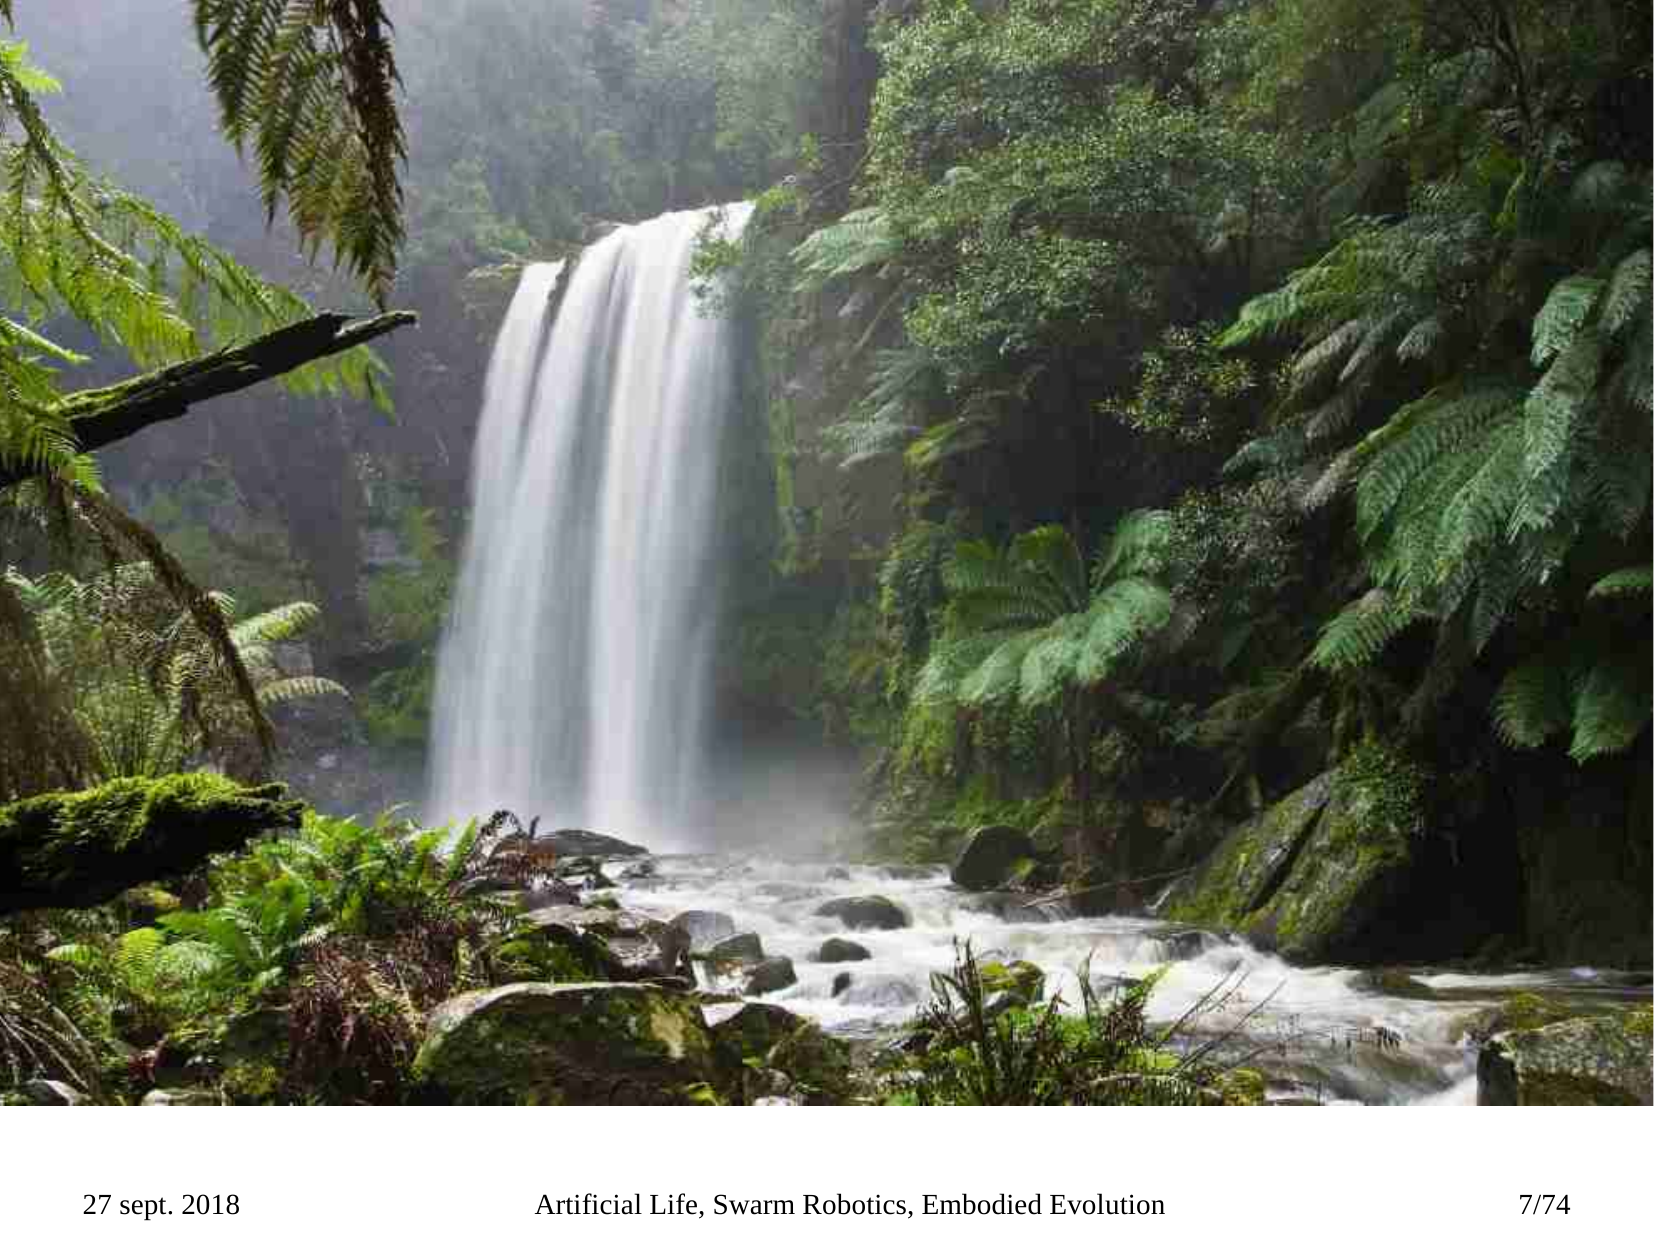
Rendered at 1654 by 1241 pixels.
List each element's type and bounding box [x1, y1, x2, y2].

picture [0, 0, 1654, 1106]
